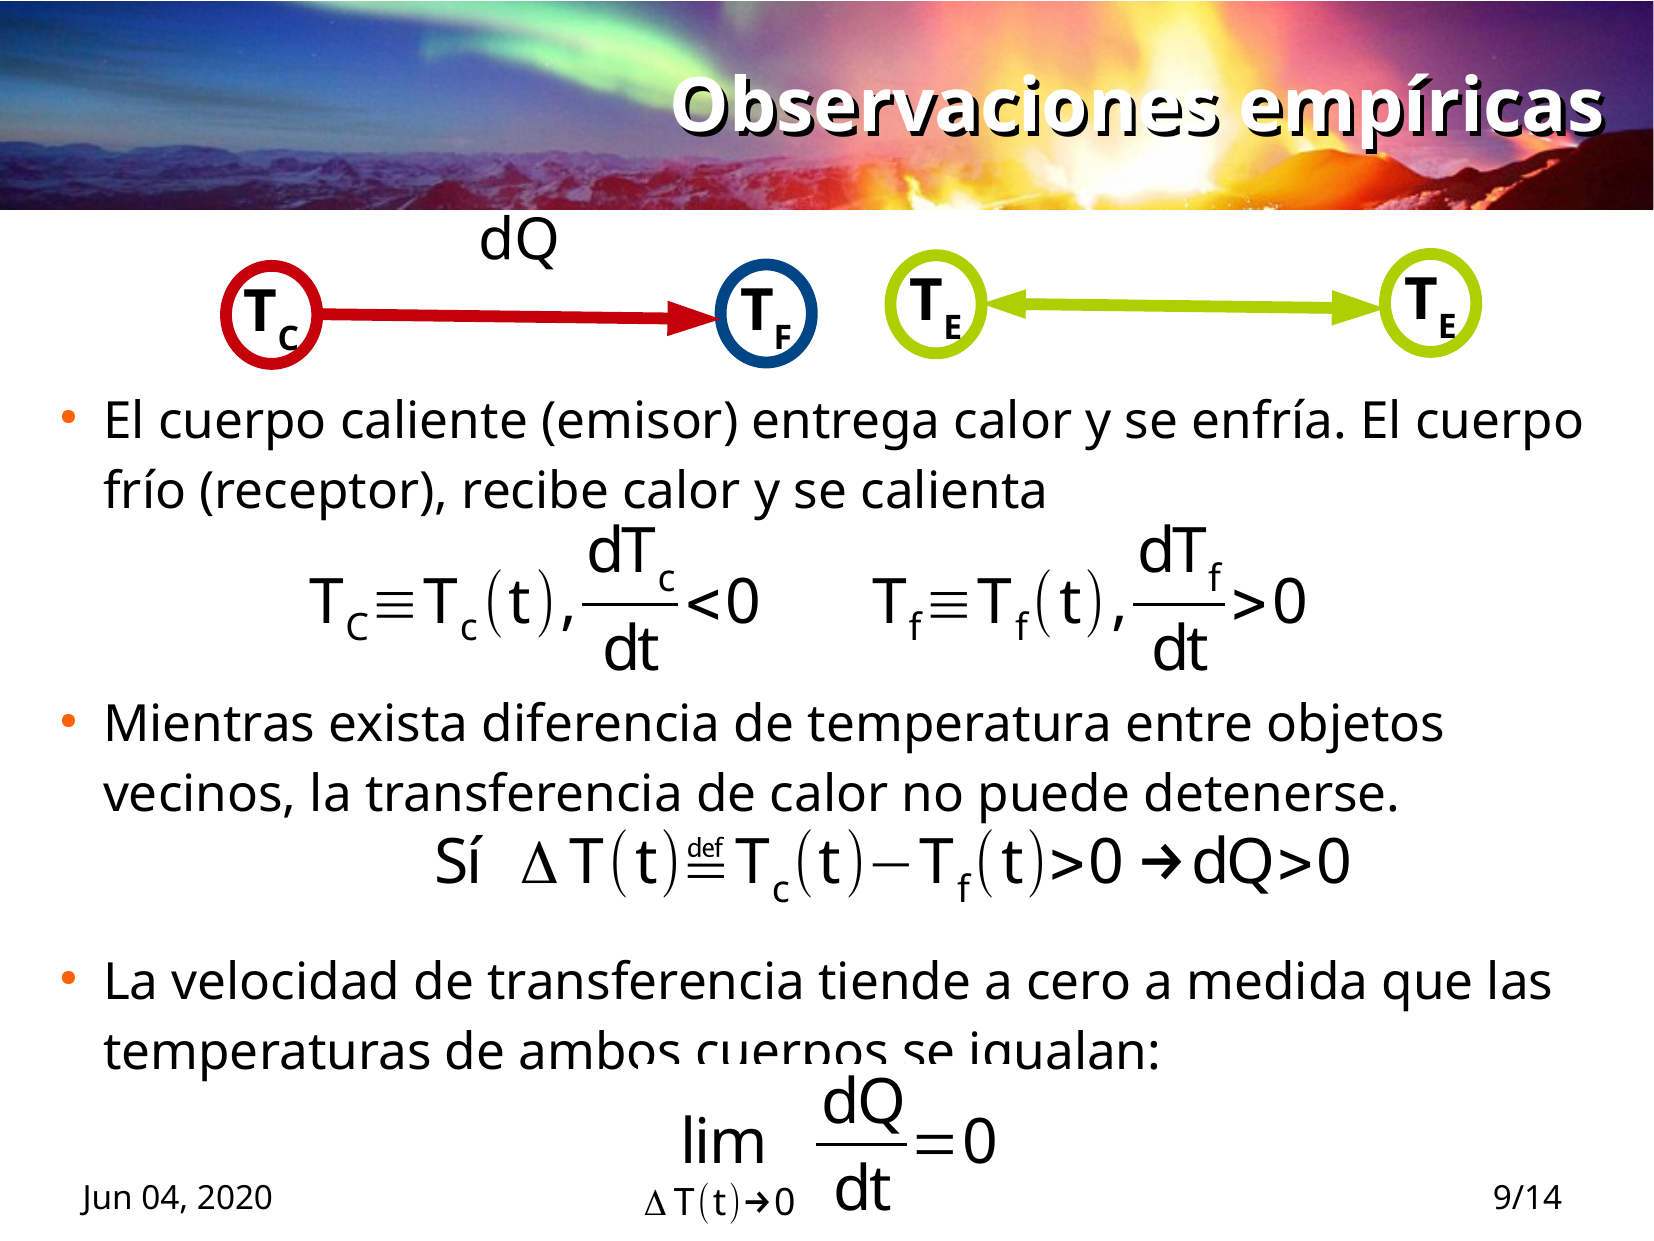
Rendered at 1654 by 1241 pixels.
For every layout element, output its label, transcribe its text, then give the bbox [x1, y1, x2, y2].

picture [0, 1, 1654, 210]
text_box TF [720, 264, 812, 363]
list El cuerpo caliente (emisor) entrega calor y se enfría. El cuerpo frío (receptor), recibe calor y se calienta Mientras exista diferencia de temperatura entre objetos vecinos, la transferencia de calor no puede detenerse. La velocidad de transferencia tiende a cero a medida que las temperaturas de ambos cuerpos se igualan: [45, 195, 1606, 1096]
text_box TE [890, 255, 982, 354]
title Observaciones empíricas [45, 15, 1606, 191]
chart [301, 512, 1323, 686]
chart [637, 1064, 1013, 1226]
chart [428, 824, 1368, 912]
text_box TC [226, 265, 317, 364]
text_box TE [1385, 253, 1477, 352]
